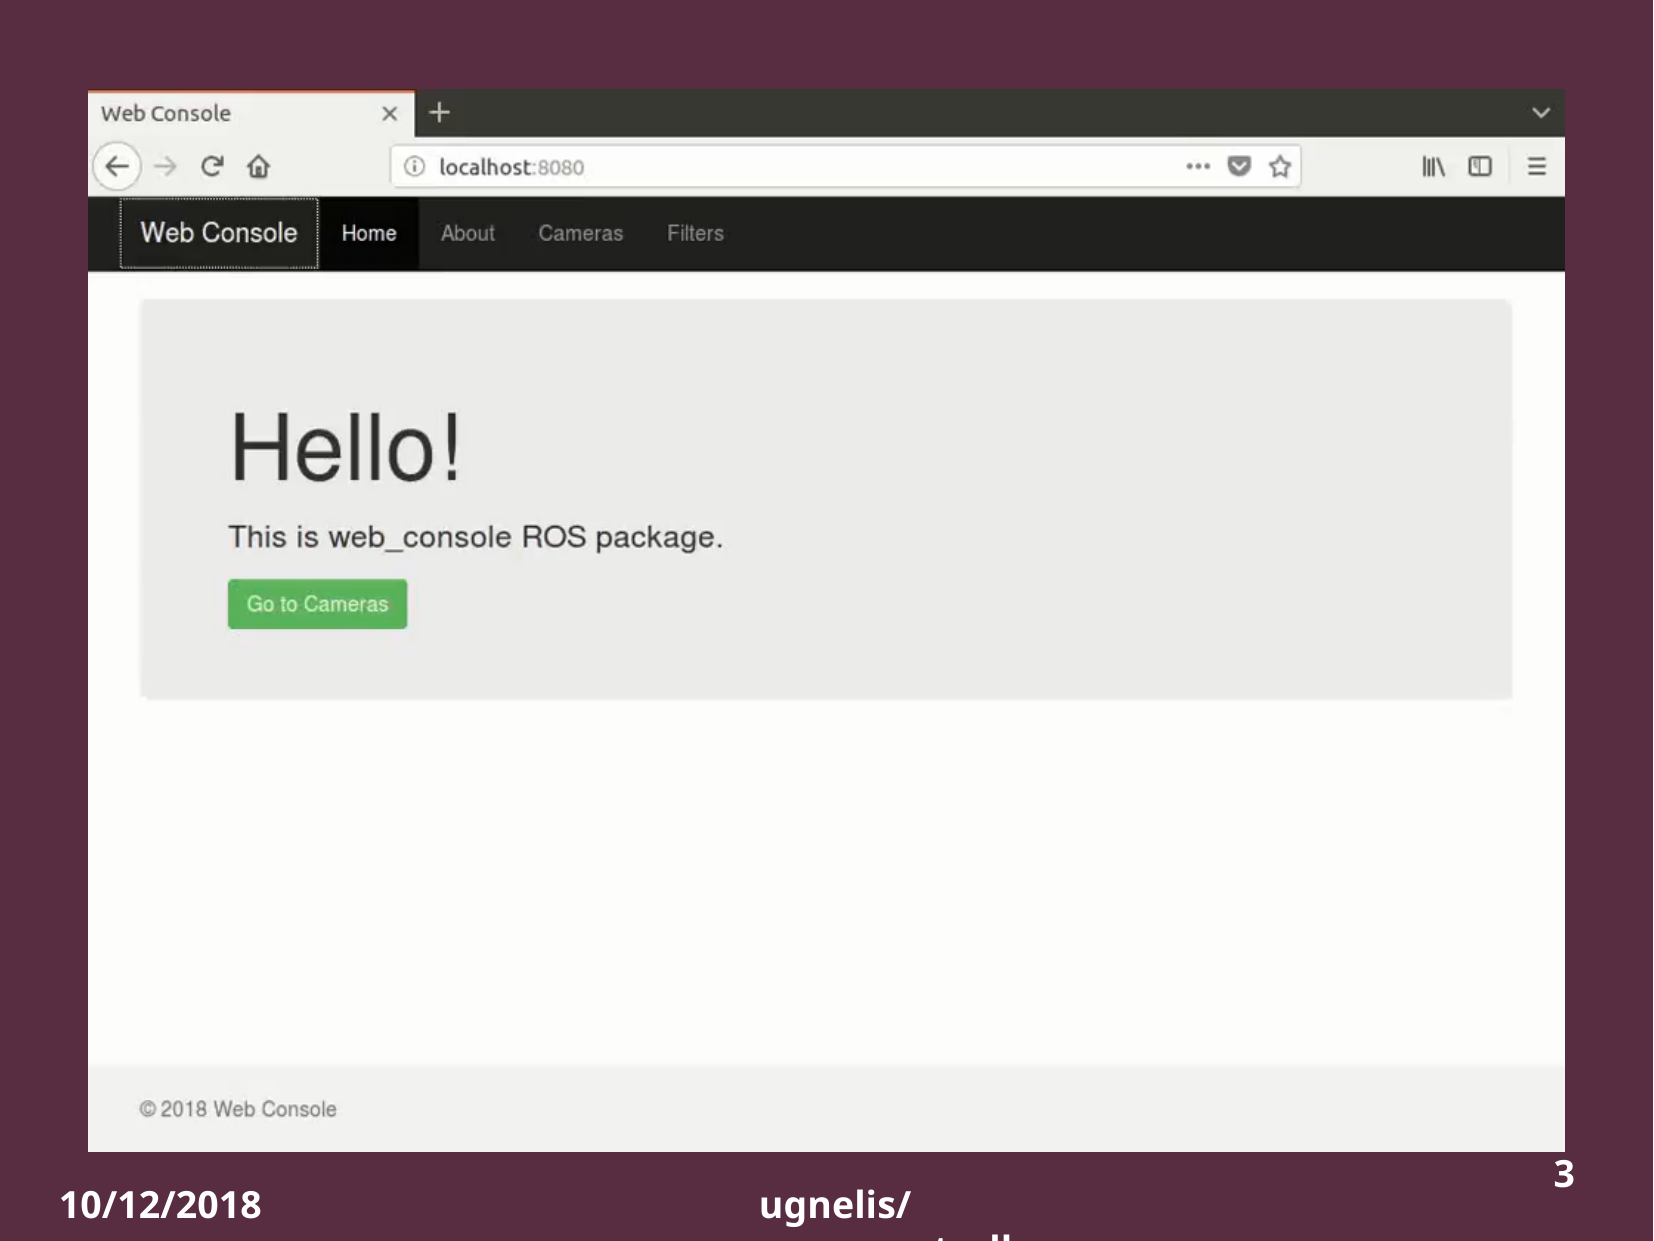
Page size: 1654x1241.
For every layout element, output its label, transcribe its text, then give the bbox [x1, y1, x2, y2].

footer ugnelis/ros_cameras_controller [560, 1181, 1111, 1241]
slide_number <number> [1505, 1116, 1624, 1235]
slide_number 10/12/2018 [58, 1181, 532, 1241]
text_box [87, 88, 1566, 1152]
